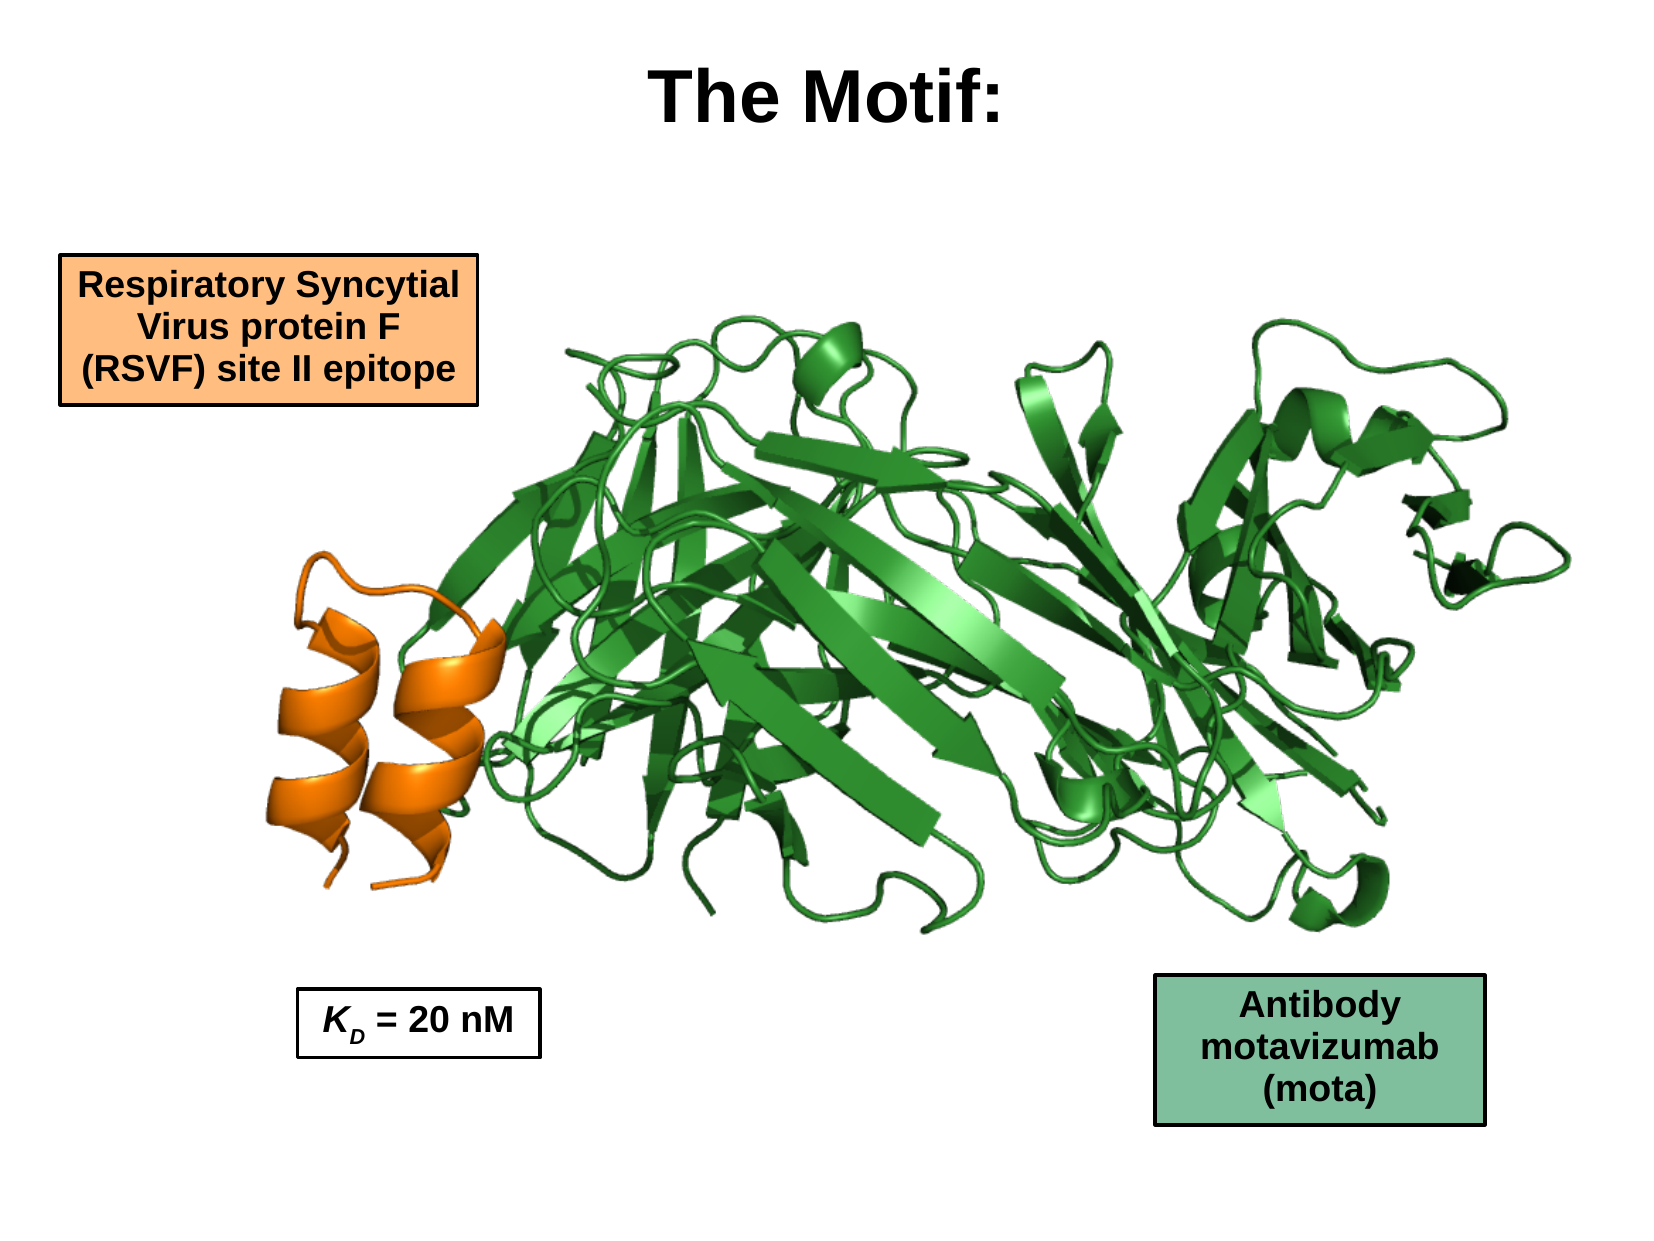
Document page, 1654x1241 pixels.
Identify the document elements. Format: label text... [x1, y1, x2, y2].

text_box KD = 20 nM [297, 989, 541, 1058]
text_box Antibody motavizumab (mota) [1155, 975, 1486, 1126]
picture [191, 209, 1606, 1058]
text_box Respiratory Syncytial Virus protein F (RSVF) site II epitope [60, 255, 478, 406]
text_box The Motif: [0, 47, 1654, 146]
